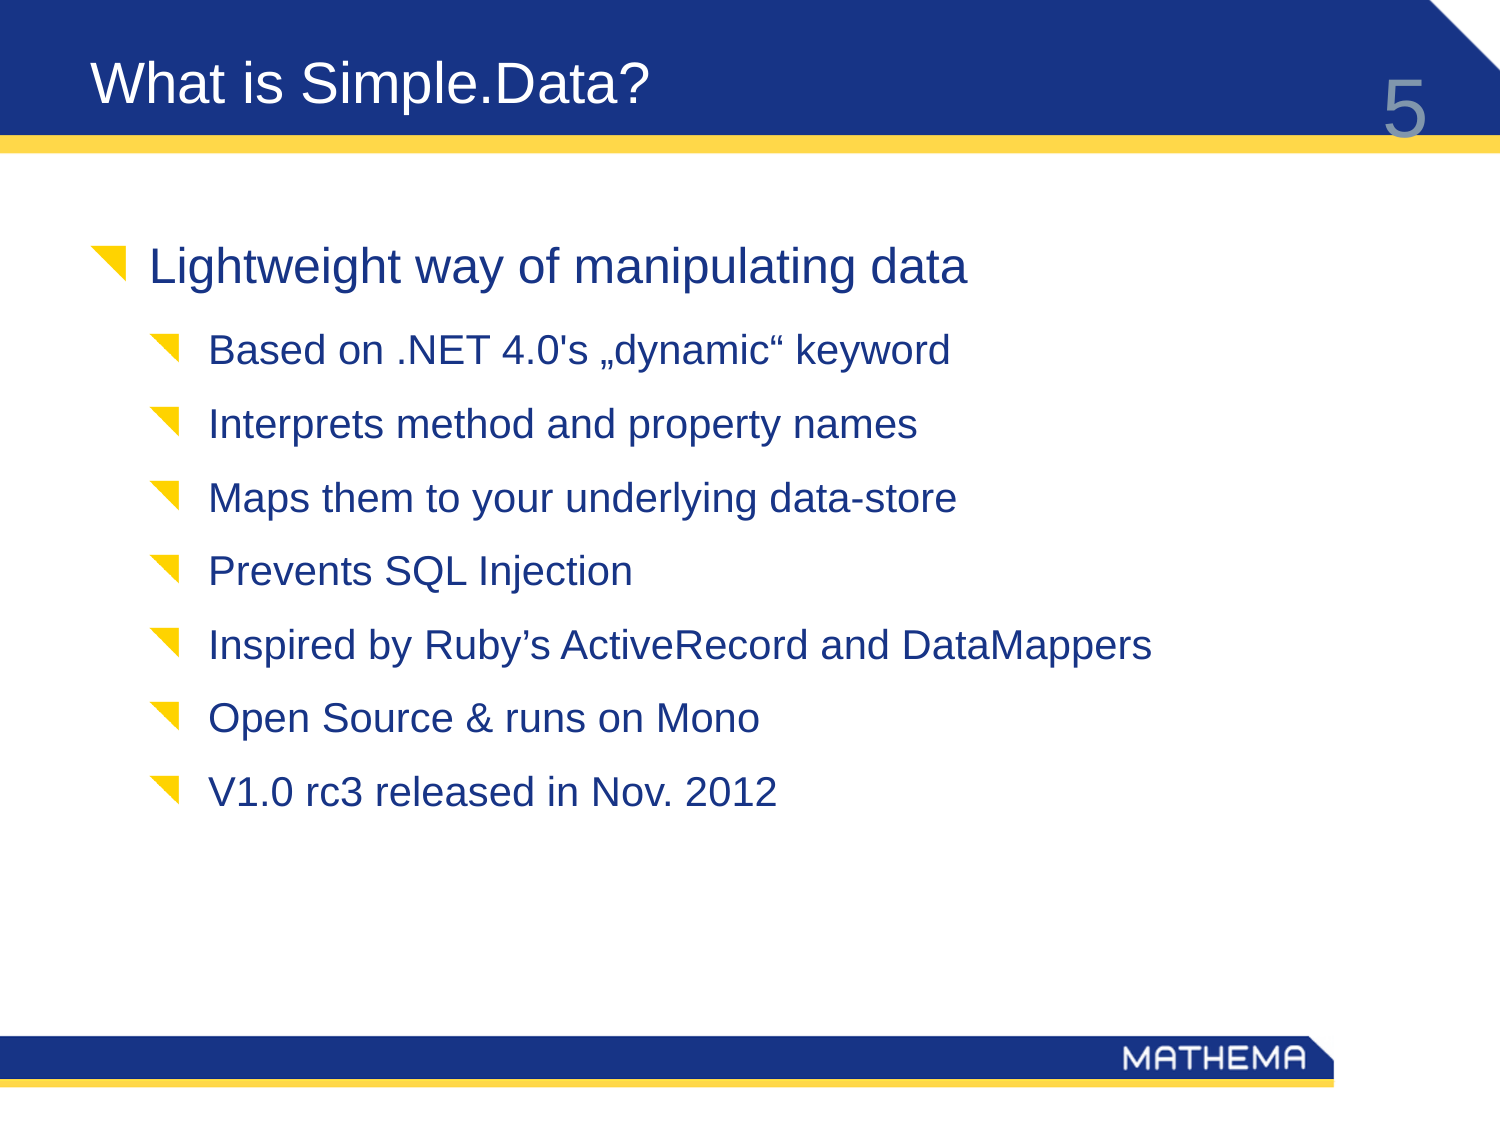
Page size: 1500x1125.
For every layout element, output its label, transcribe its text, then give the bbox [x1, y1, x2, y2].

picture [0, 0, 1500, 1125]
title What is Simple.Data? [75, 0, 1426, 174]
list Lightweight way of manipulating data Based on .NET 4.0's „dynamic“ keyword Interprets method and property names Maps them to your underlying data-store Prevents SQL Injection Inspired by Ruby’s ActiveRecord and DataMappers Open Source & runs on Mono V1.0 rc3 released in Nov. 2012 [75, 226, 1426, 969]
